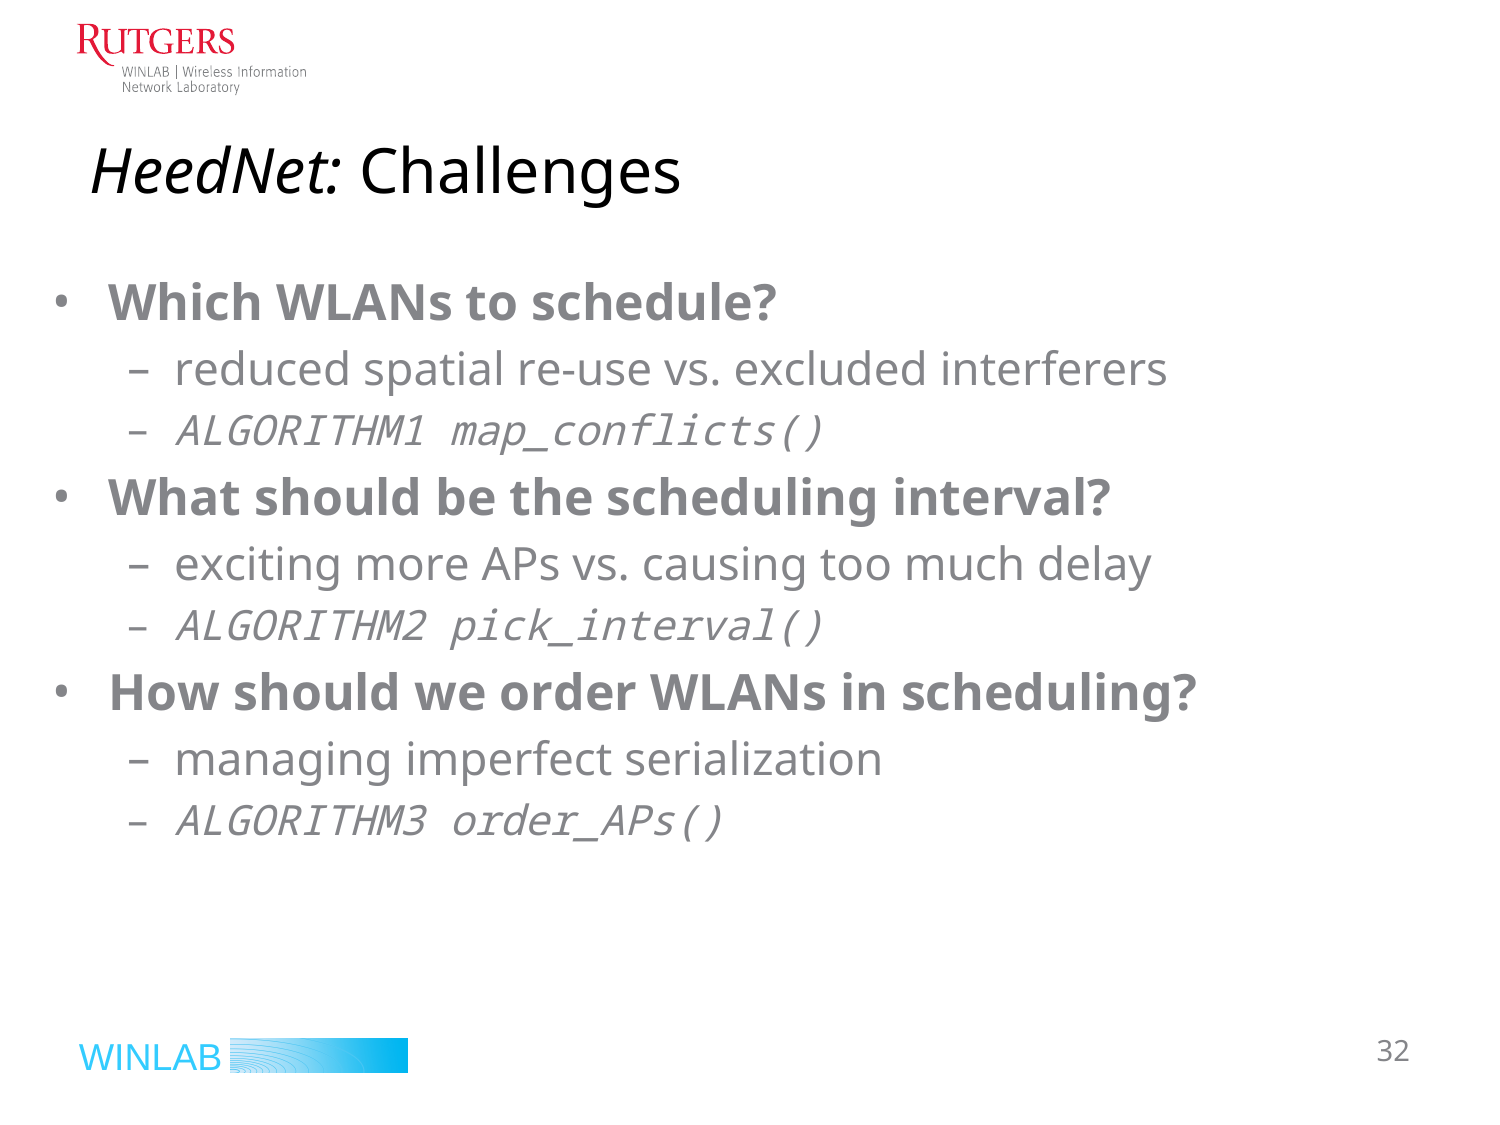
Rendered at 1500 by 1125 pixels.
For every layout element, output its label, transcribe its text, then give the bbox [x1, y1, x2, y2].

title HeedNet: Challenges [75, 99, 1426, 238]
list Which WLANs to schedule? reduced spatial re-use vs. excluded interferers ALGORITHM1 map_conflicts() What should be the scheduling interval? exciting more APs vs. causing too much delay ALGORITHM2 pick_interval() How should we order WLANs in scheduling? managing imperfect serialization ALGORITHM3 order_APs() [37, 262, 1388, 976]
picture [230, 1038, 383, 1073]
